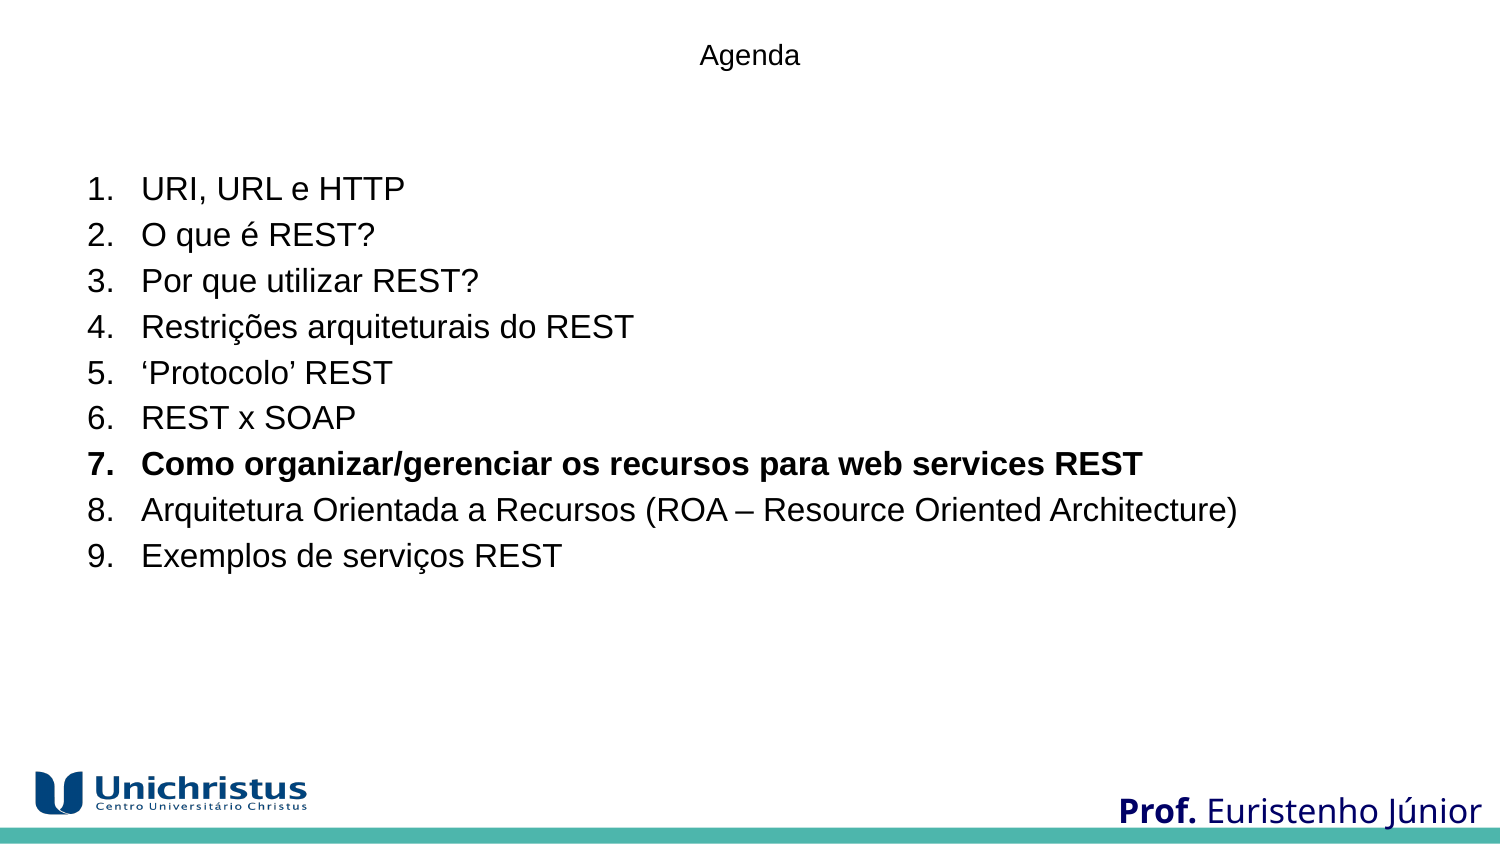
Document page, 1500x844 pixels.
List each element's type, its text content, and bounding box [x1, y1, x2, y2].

picture [31, 769, 311, 816]
title Agenda [51, 20, 1449, 137]
list URI, URL e HTTP O que é REST? Por que utilizar REST? Restrições arquiteturais do REST ‘Protocolo’ REST REST x SOAP Como organizar/gerenciar os recursos para web services REST Arquitetura Orientada a Recursos (ROA – Resource Oriented Architecture) Exemplos de serviços REST [51, 152, 1449, 750]
text_box Prof. Euristenho Júnior [1103, 779, 1500, 835]
